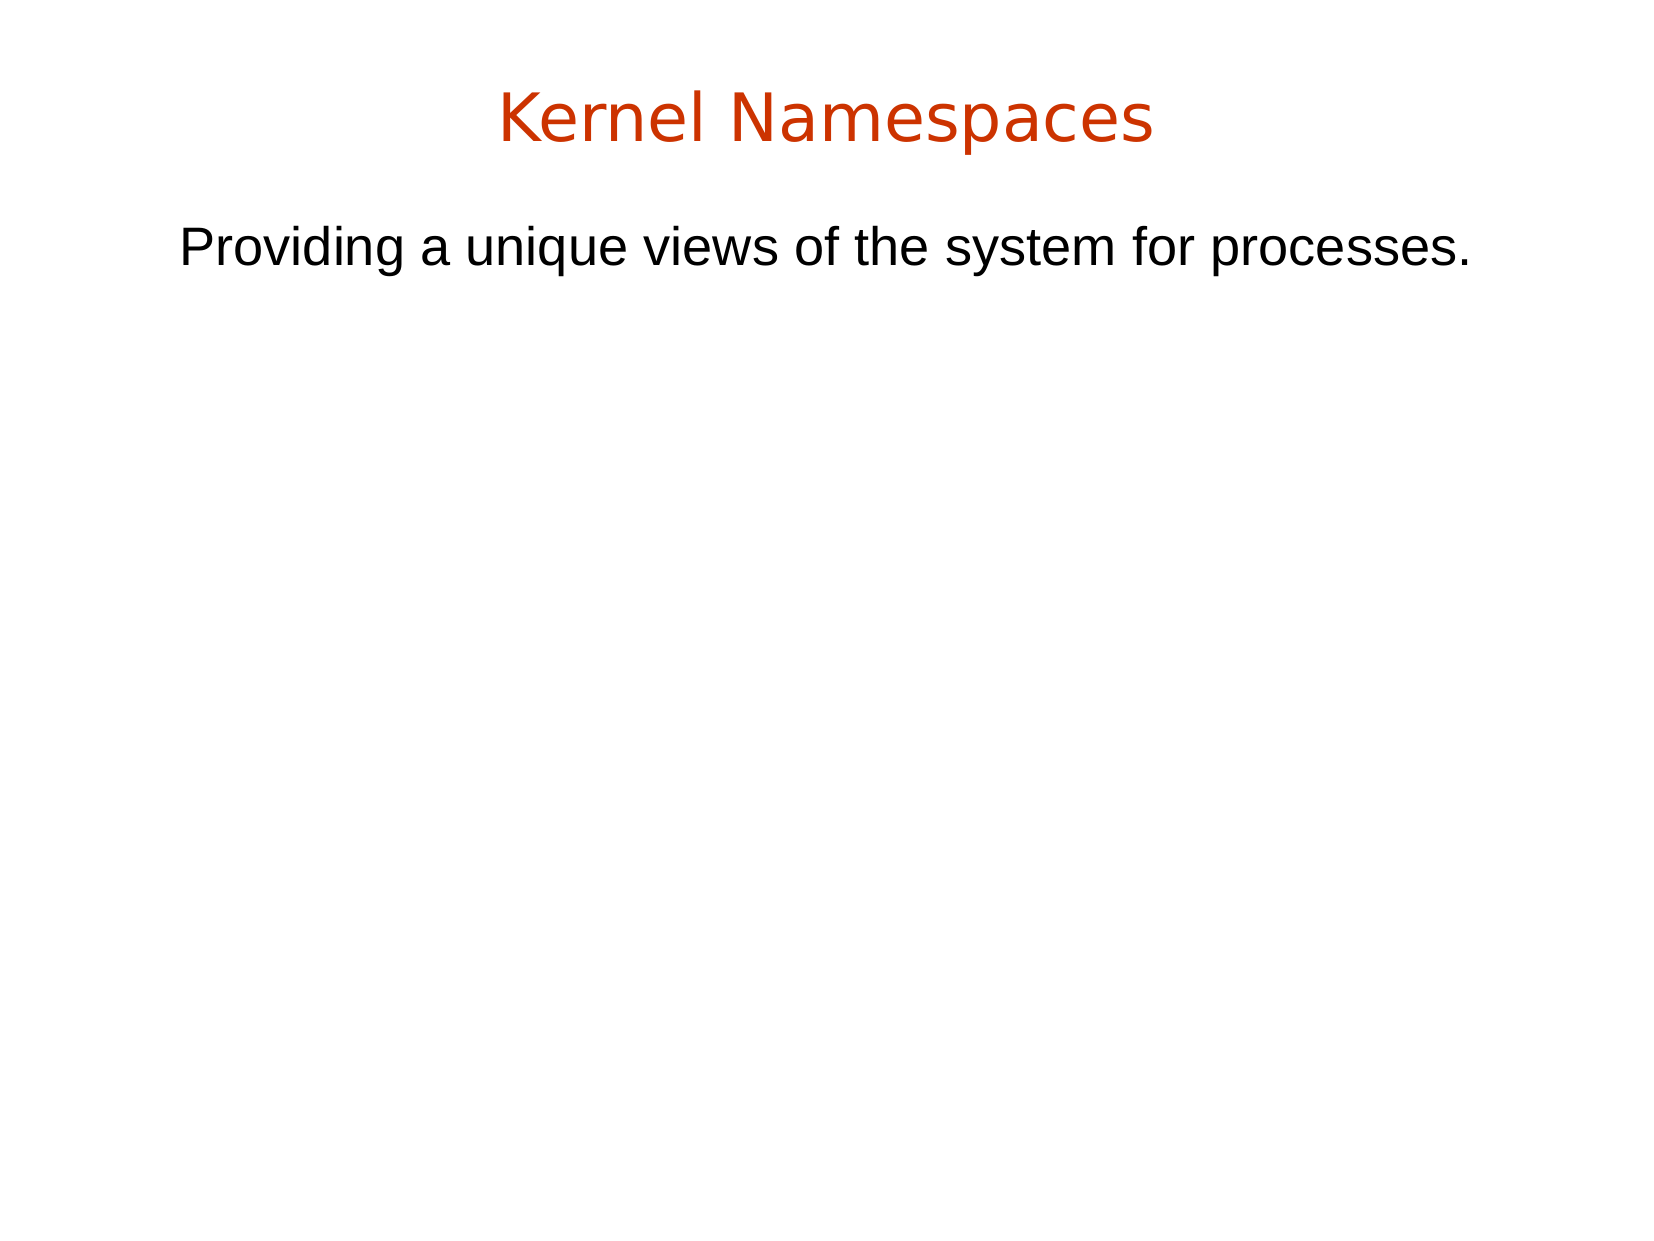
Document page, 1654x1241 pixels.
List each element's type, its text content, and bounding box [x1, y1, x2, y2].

text_box Providing a unique views of the system for processes. [164, 178, 1489, 554]
text_box Kernel Namespaces [482, 72, 1171, 166]
